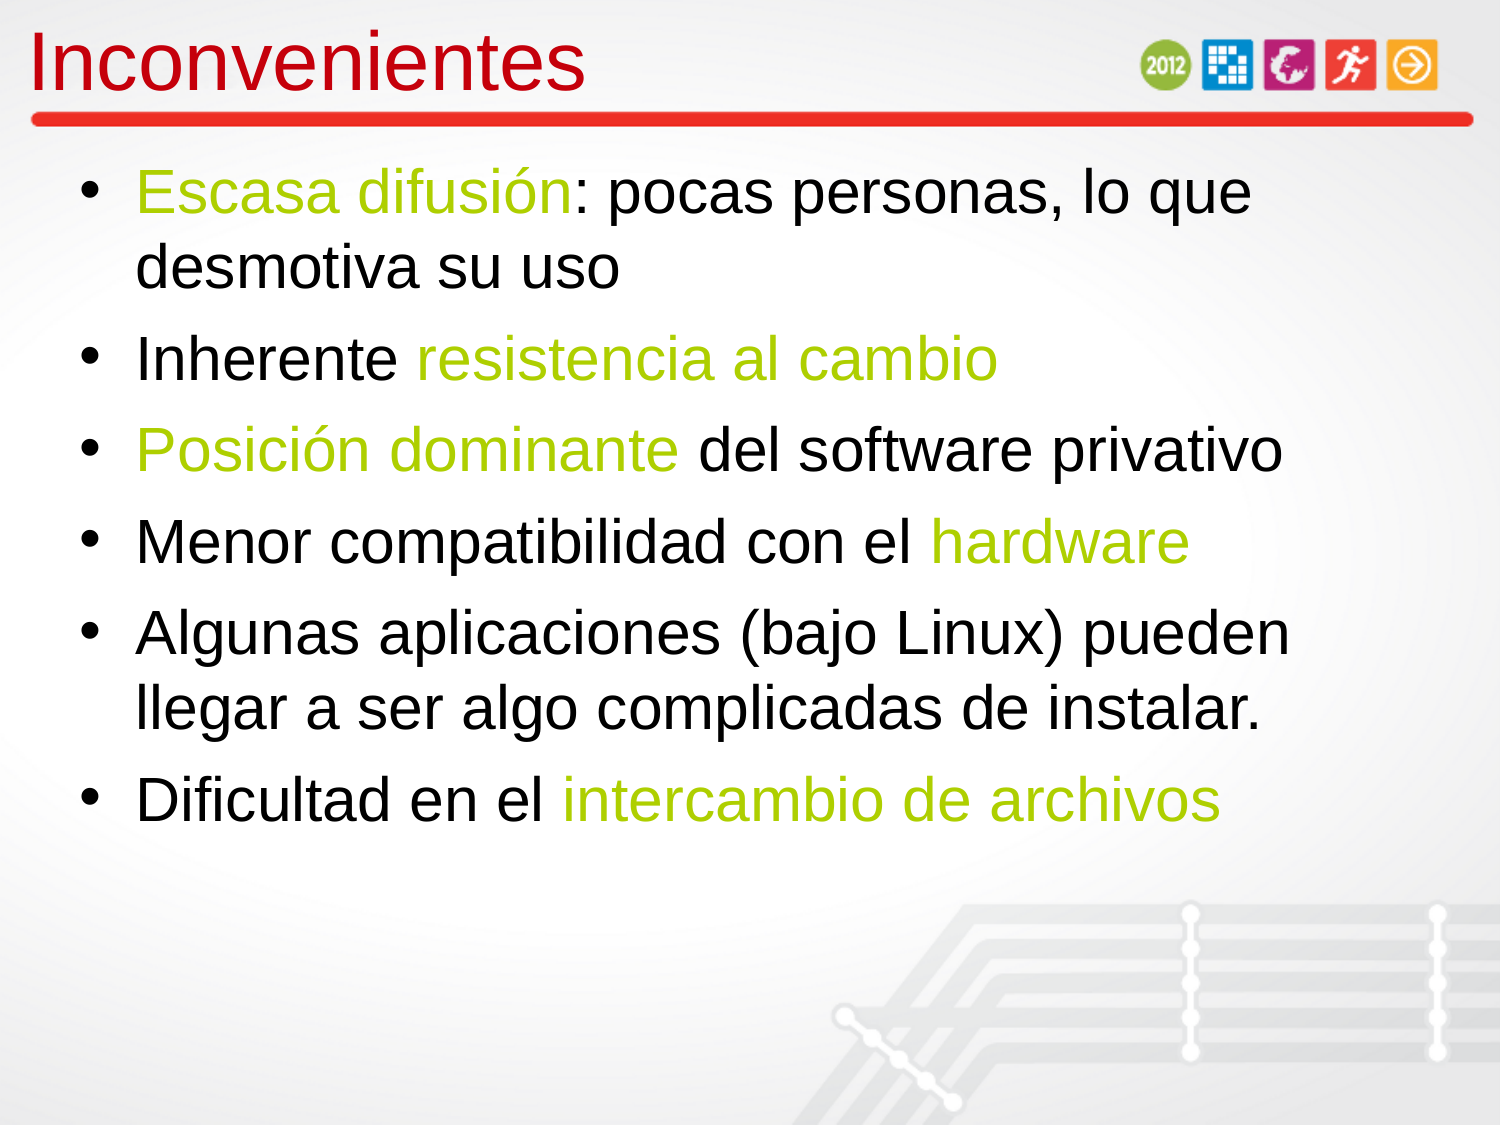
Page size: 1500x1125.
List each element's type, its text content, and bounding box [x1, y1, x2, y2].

list Escasa difusión: pocas personas, lo que desmotiva su uso Inherente resistencia al cambio Posición dominante del software privativo Menor compatibilidad con el hardware Algunas aplicaciones (bajo Linux) pueden llegar a ser algo complicadas de instalar. Dificultad en el intercambio de archivos [64, 136, 1465, 1125]
title Inconvenientes [12, 0, 976, 121]
picture [0, 0, 1500, 1125]
